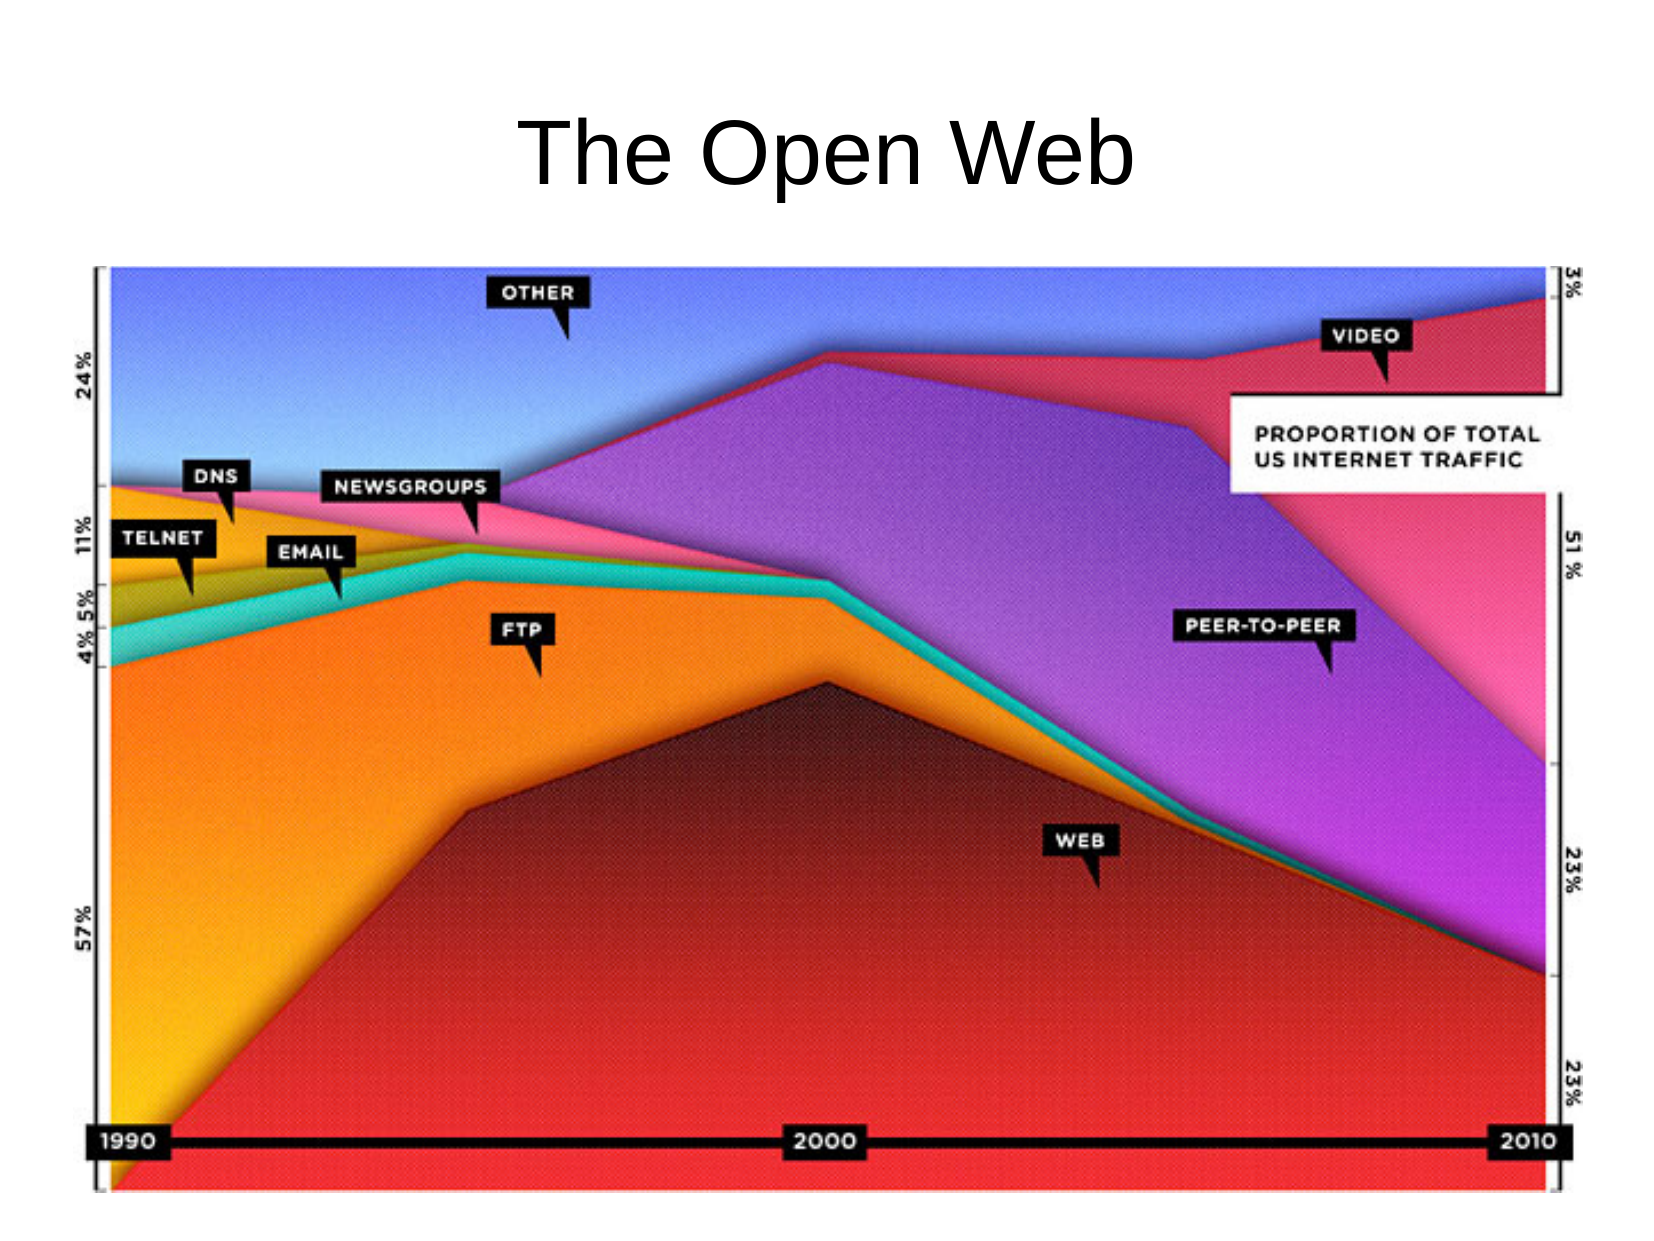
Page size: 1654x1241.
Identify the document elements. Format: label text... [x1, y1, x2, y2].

picture [73, 266, 1583, 1193]
title The Open Web [82, 49, 1571, 257]
